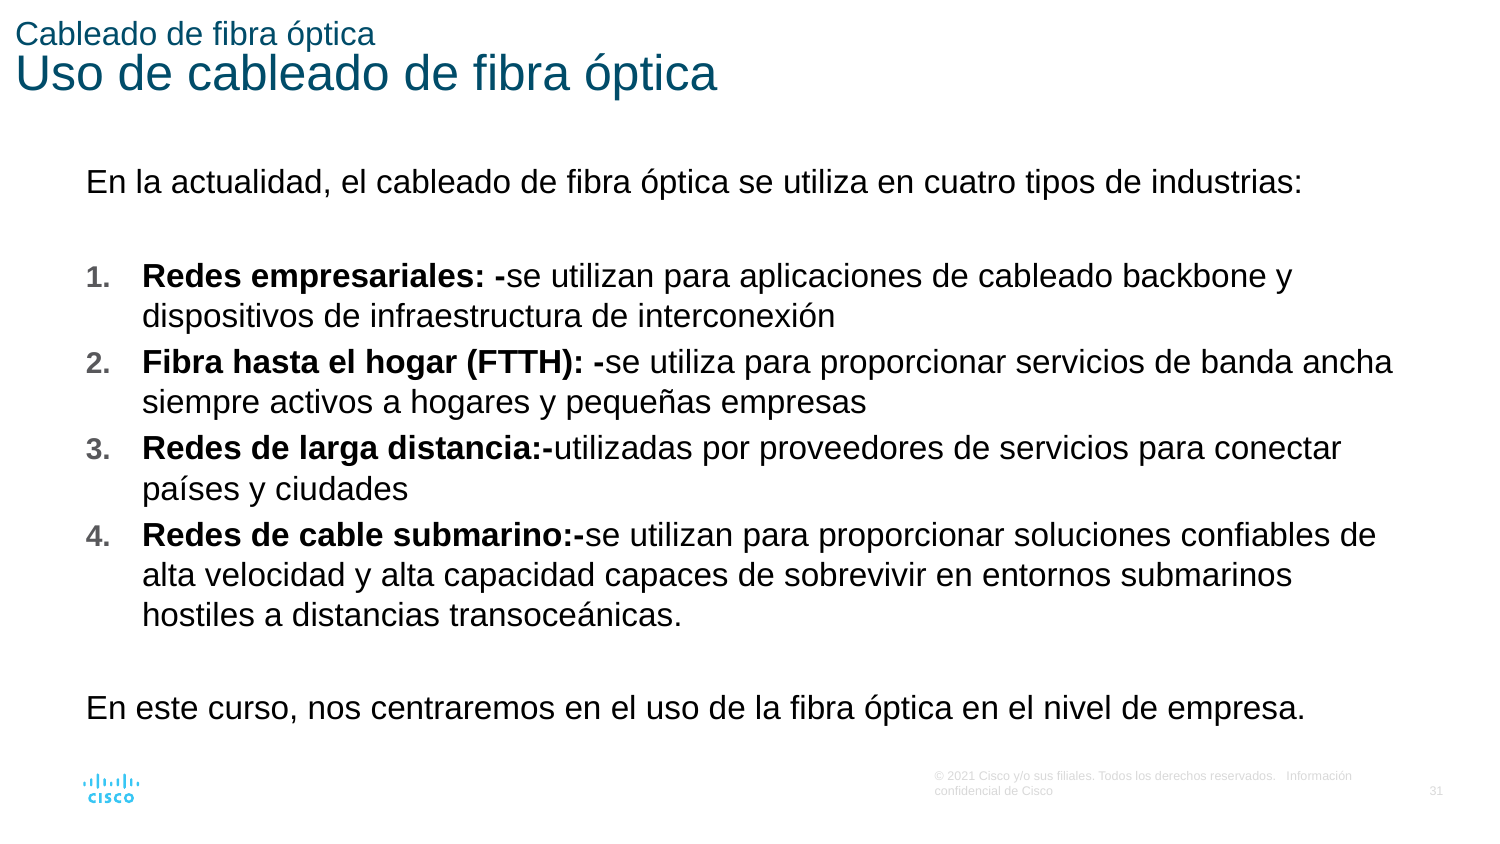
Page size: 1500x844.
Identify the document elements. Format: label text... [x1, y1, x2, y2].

title Cableado de fibra óptica Uso de cableado de fibra óptica [0, 0, 1369, 121]
list En la actualidad, el cableado de fibra óptica se utiliza en cuatro tipos de industrias: Redes empresariales: -se utilizan para aplicaciones de cableado backbone y dispositivos de infraestructura de interconexión Fibra hasta el hogar (FTTH): -se utiliza para proporcionar servicios de banda ancha siempre activos a hogares y pequeñas empresas Redes de larga distancia:-utilizadas por proveedores de servicios para conectar países y ciudades Redes de cable submarino:-se utilizan para proporcionar soluciones confiables de alta velocidad y alta capacidad capaces de sobrevivir en entornos submarinos hostiles a distancias transoceánicas. En este curso, nos centraremos en el uso de la fibra óptica en el nivel de empresa. [70, 153, 1430, 658]
